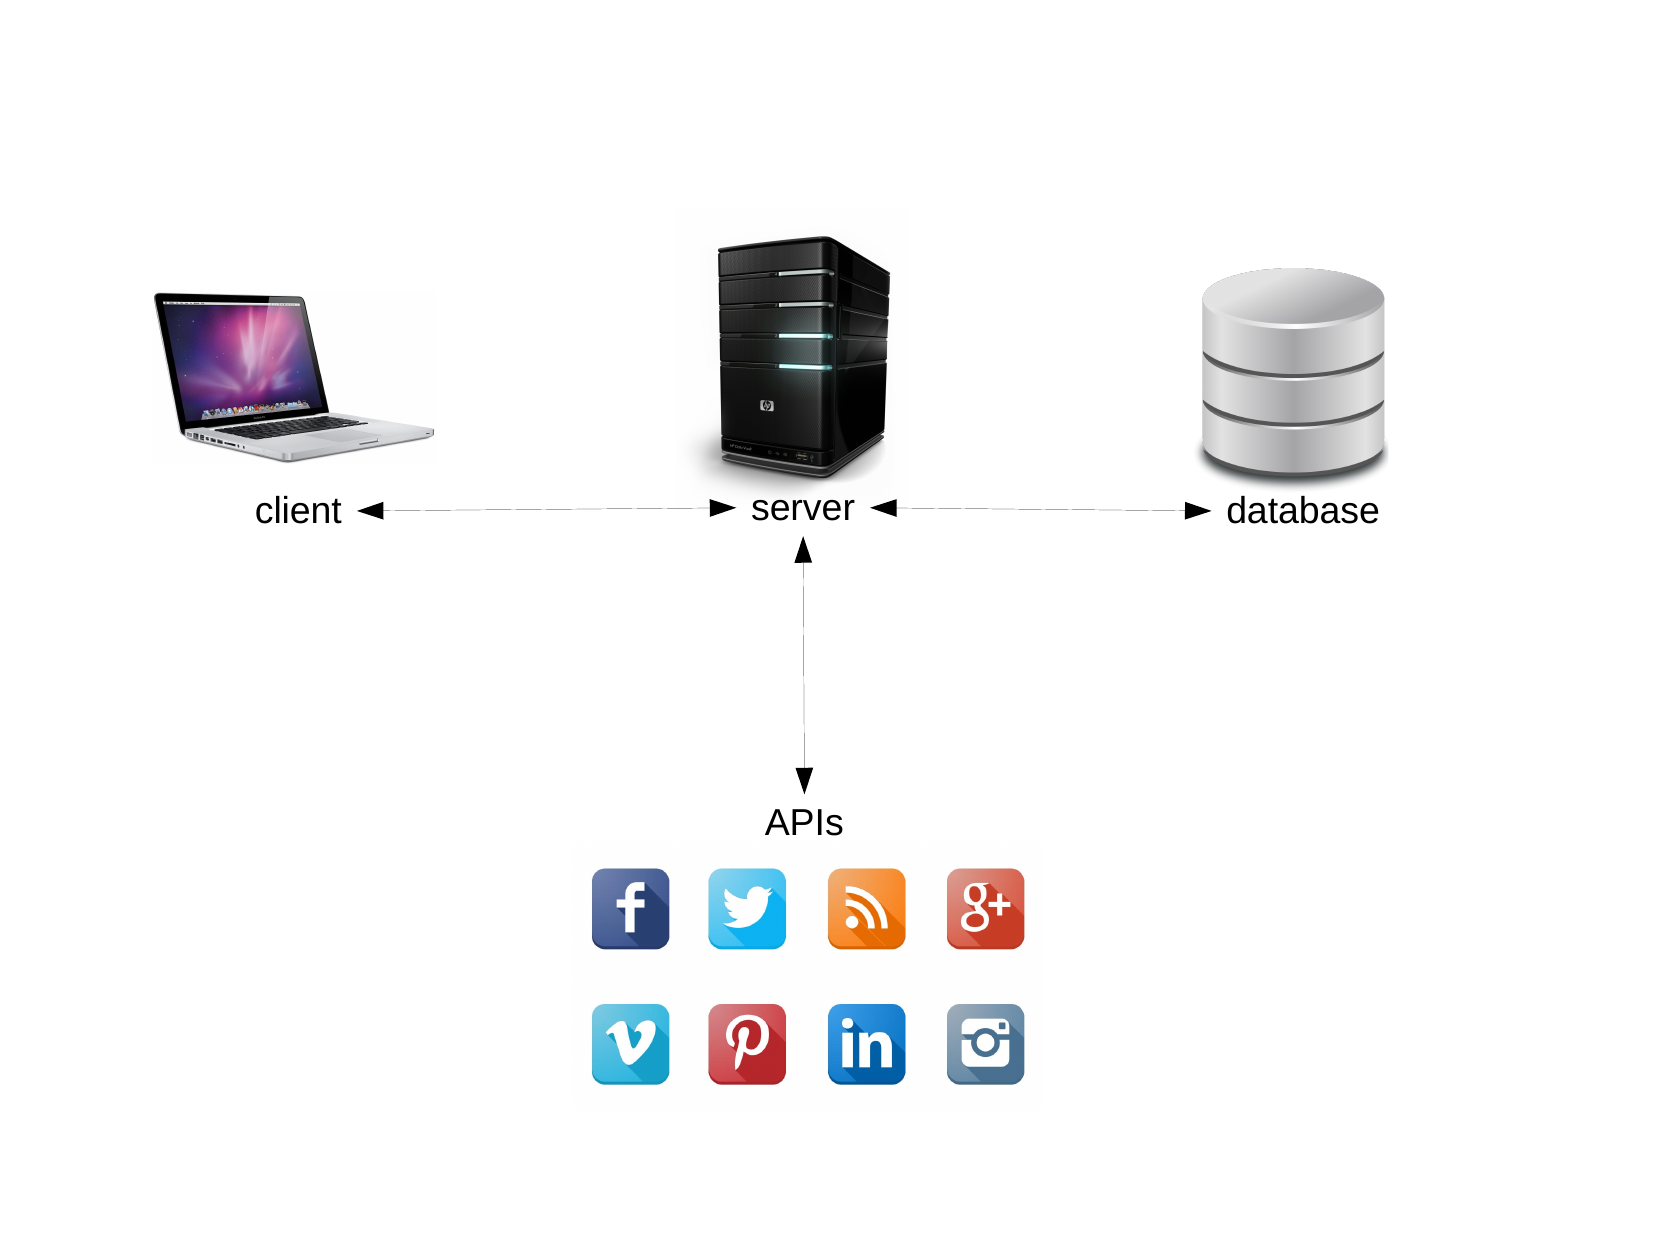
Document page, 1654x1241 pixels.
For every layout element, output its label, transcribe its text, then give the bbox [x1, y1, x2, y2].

text_box database [1211, 495, 1396, 540]
picture [152, 290, 436, 465]
text_box client [240, 482, 357, 540]
text_box APIs [750, 794, 859, 841]
picture [1191, 268, 1396, 495]
text_box server [736, 479, 871, 537]
picture [675, 209, 908, 508]
picture [570, 841, 1044, 1110]
